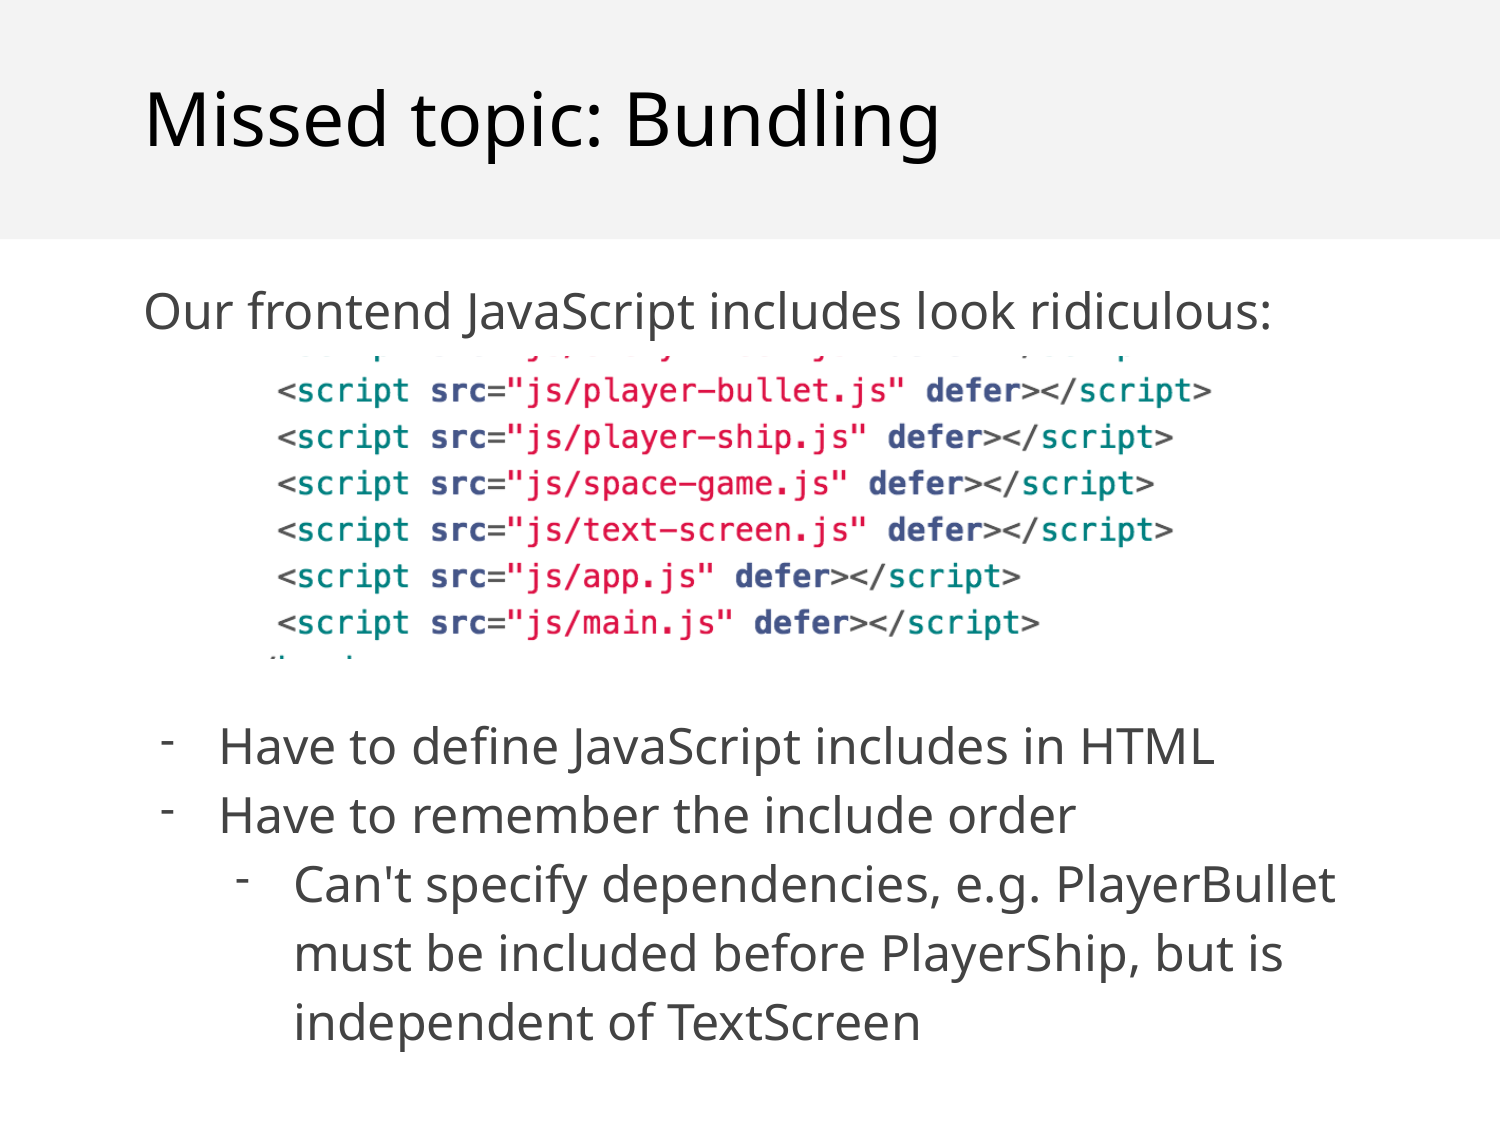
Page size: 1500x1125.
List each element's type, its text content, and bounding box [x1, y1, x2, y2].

picture [262, 356, 1238, 659]
title Missed topic: Bundling [128, 56, 1372, 183]
list Our frontend JavaScript includes look ridiculous: [128, 255, 1372, 382]
list Have to define JavaScript includes in HTML Have to remember the include order Can't specify dependencies, e.g. PlayerBullet must be included before PlayerShip, but is independent of TextScreen [128, 690, 1372, 817]
